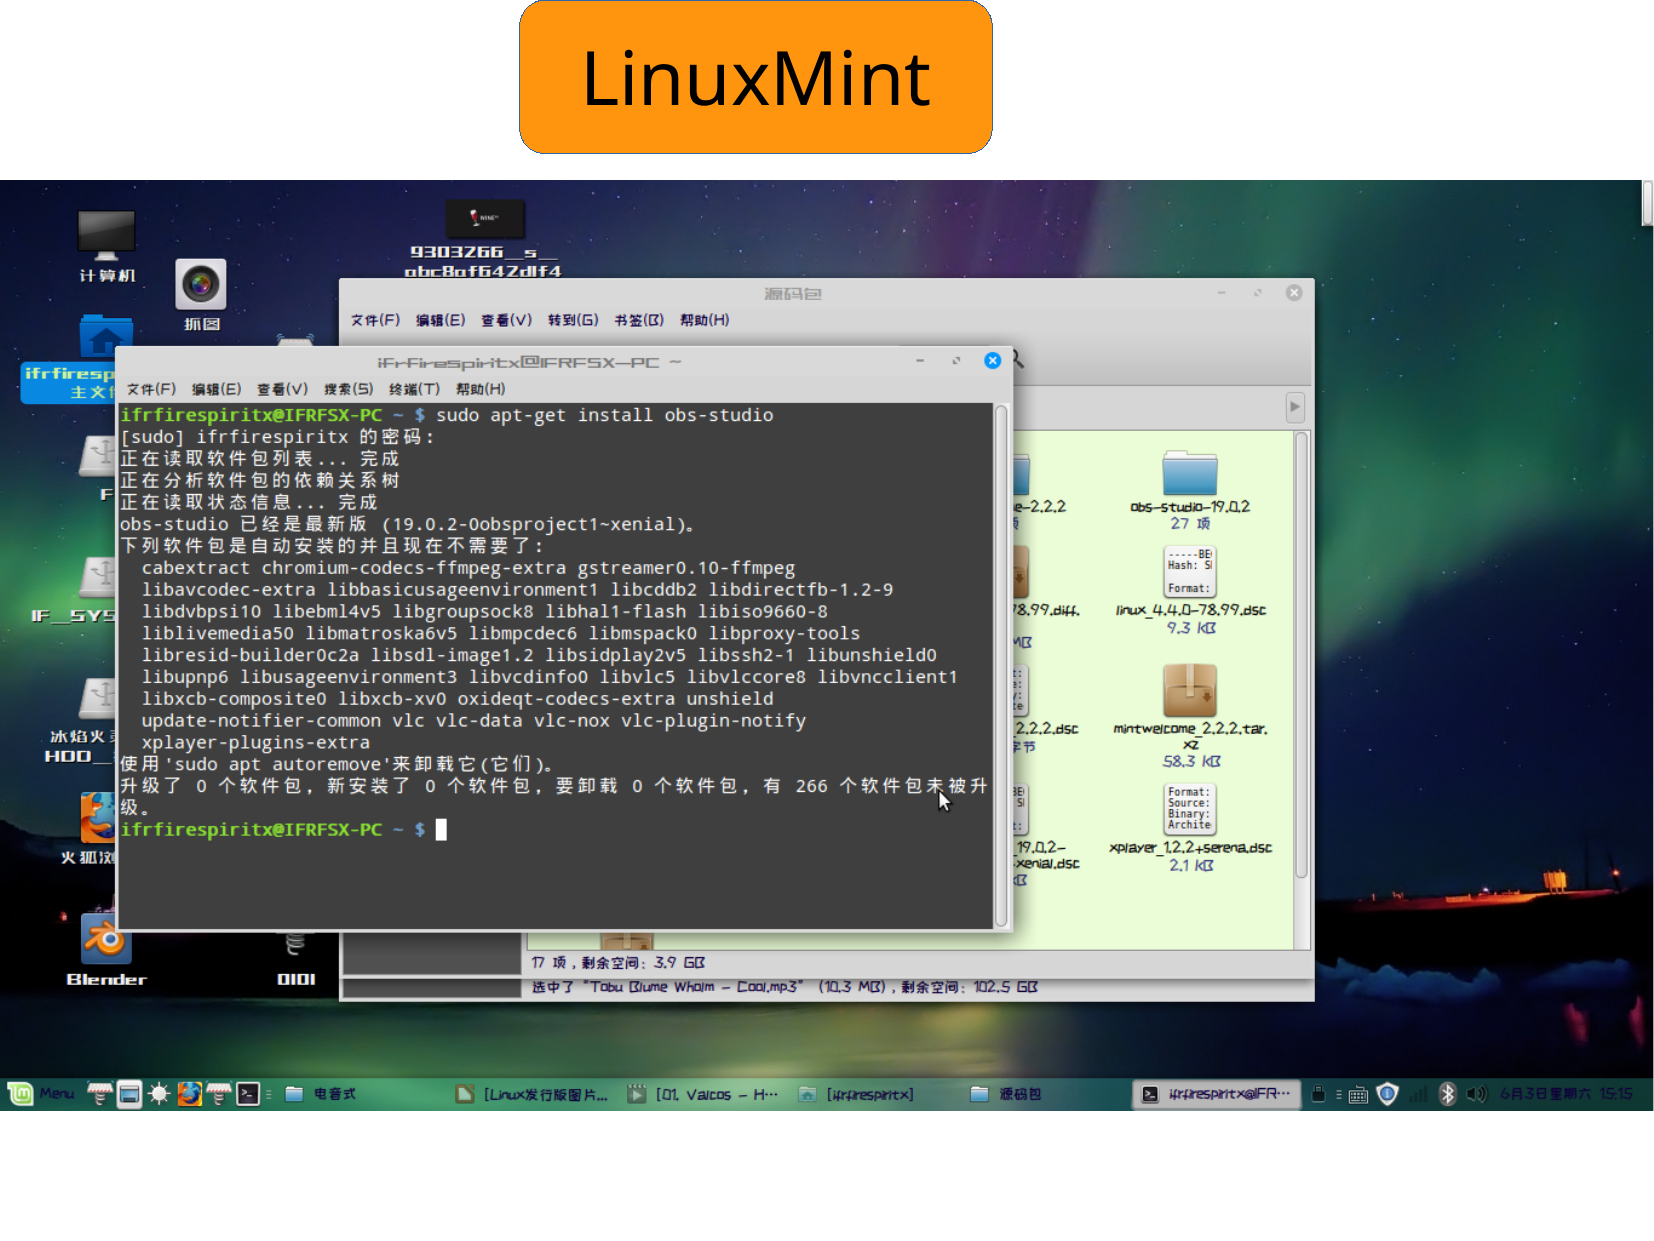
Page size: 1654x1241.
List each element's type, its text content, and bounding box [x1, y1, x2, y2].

text_box LinuxMint [519, 0, 993, 154]
picture [0, 180, 1654, 1111]
